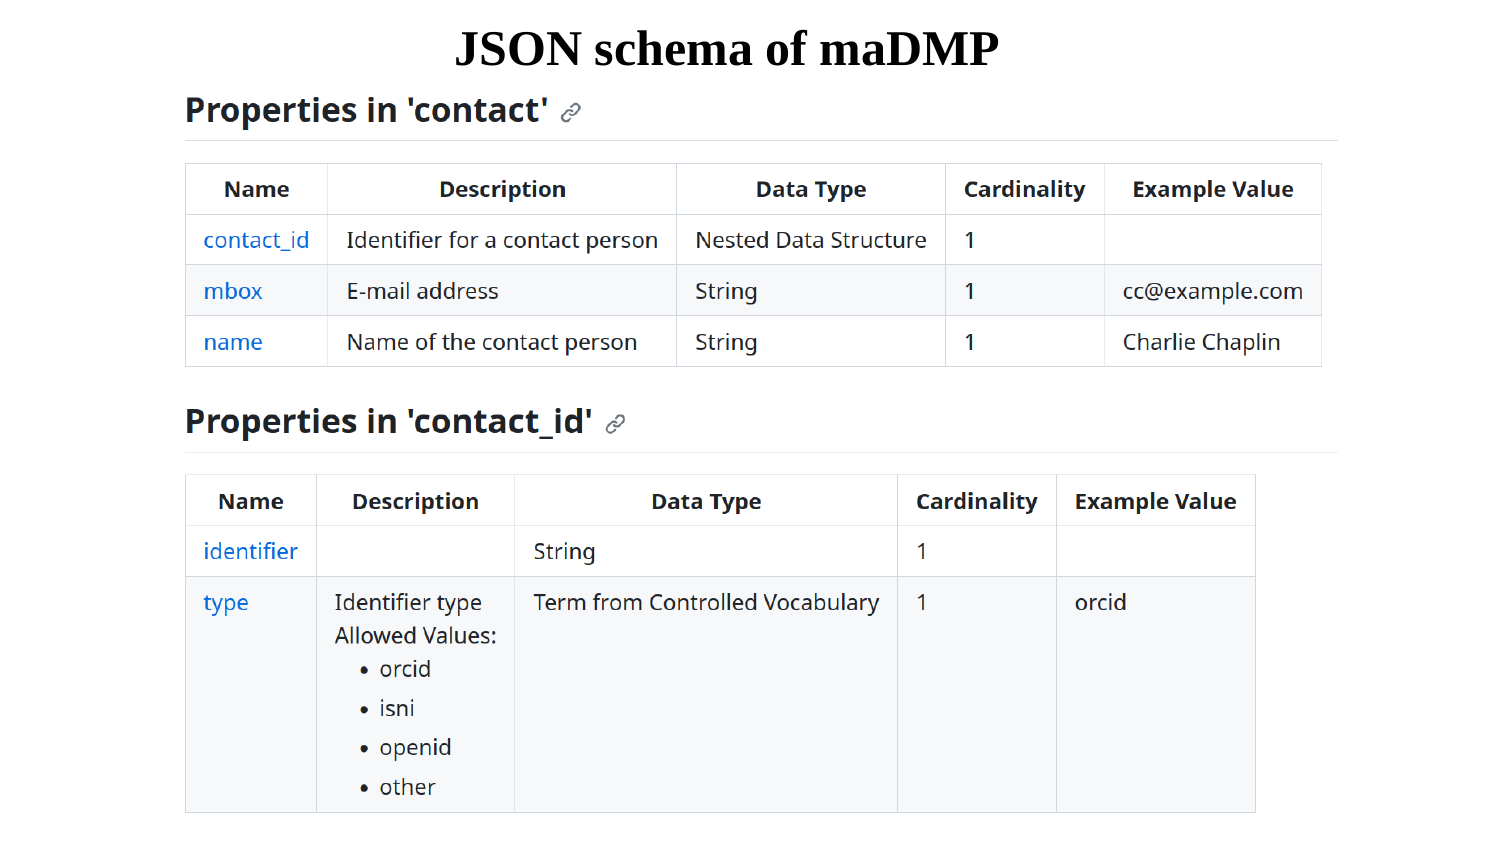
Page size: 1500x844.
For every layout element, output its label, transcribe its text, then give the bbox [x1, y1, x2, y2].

title JSON schema of maDMP [51, 0, 1404, 144]
picture [153, 76, 1347, 830]
